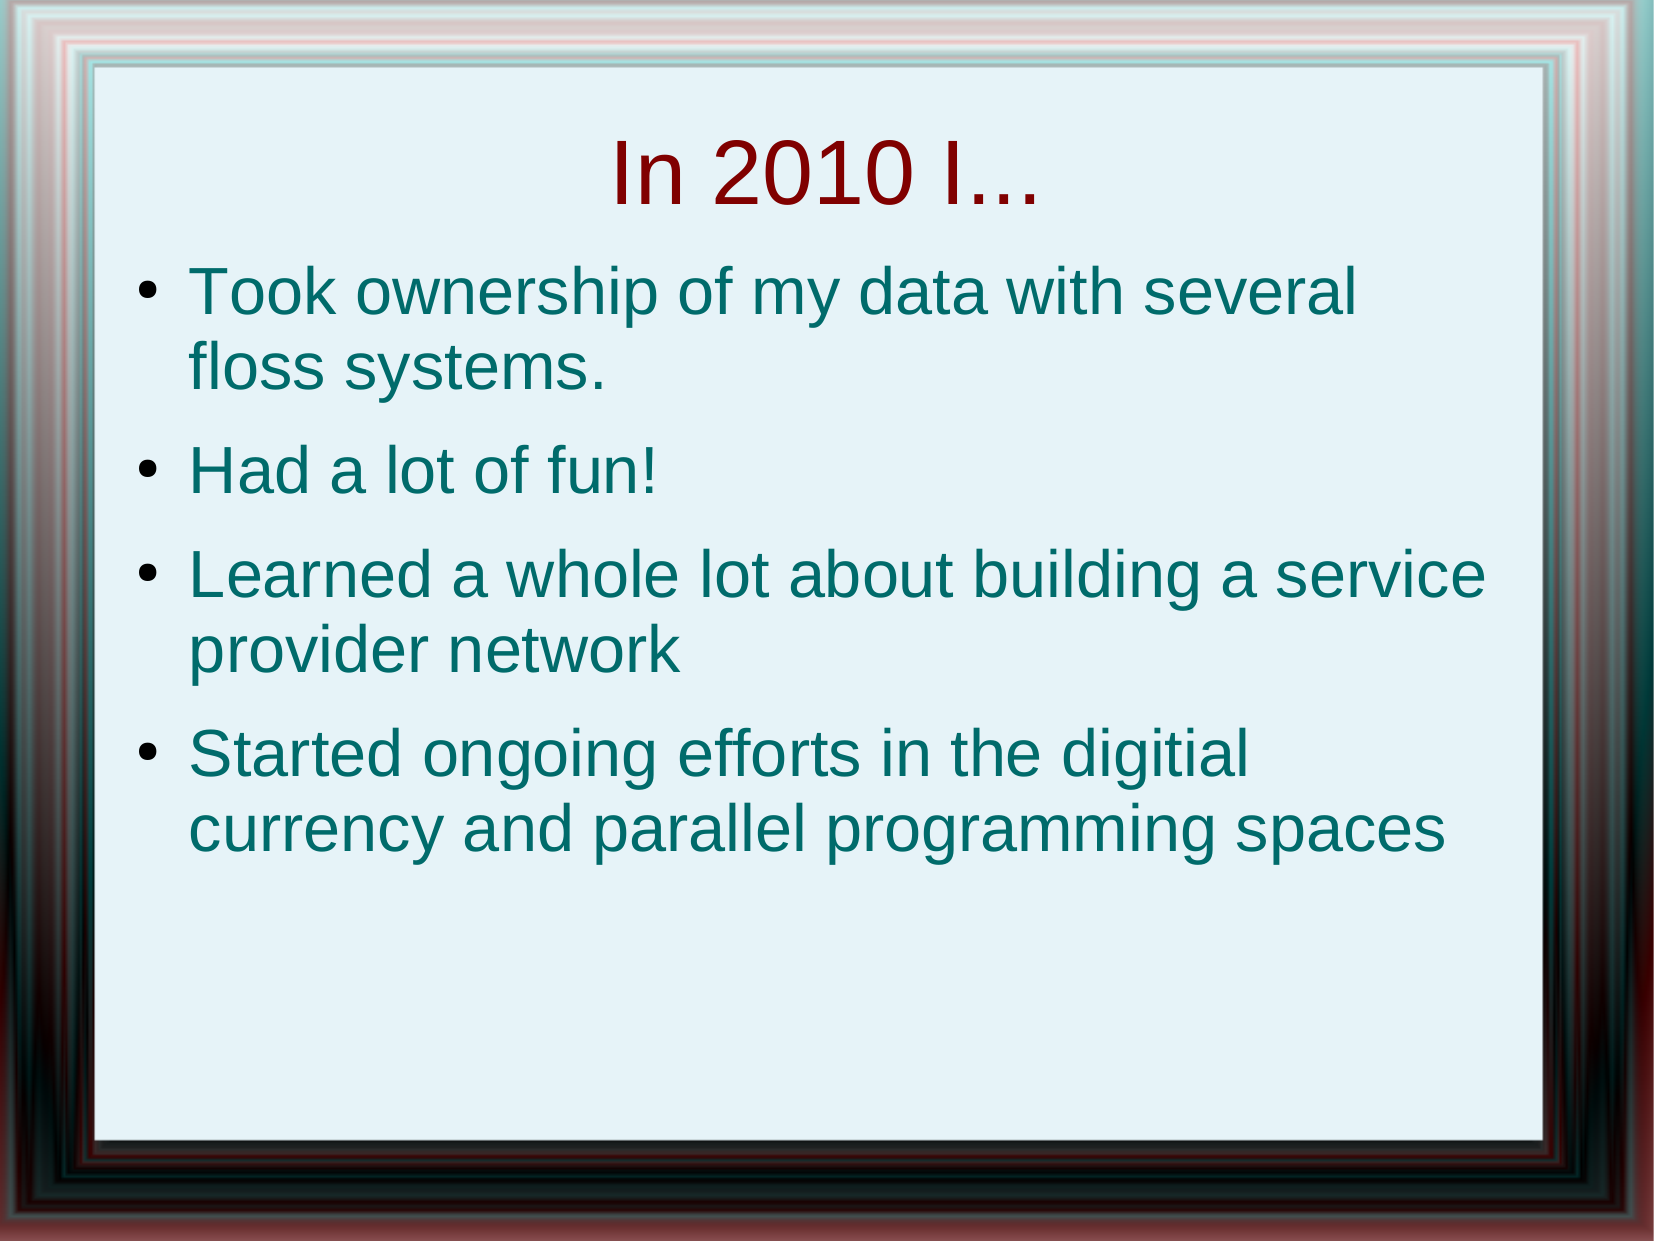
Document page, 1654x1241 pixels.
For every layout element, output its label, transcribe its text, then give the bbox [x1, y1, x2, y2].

picture [0, 0, 1654, 1241]
list Took ownership of my data with several floss systems. Had a lot of fun! Learned a whole lot about building a service provider network Started ongoing efforts in the digitial currency and parallel programming spaces [118, 253, 1506, 1058]
title In 2010 I... [118, 95, 1536, 250]
